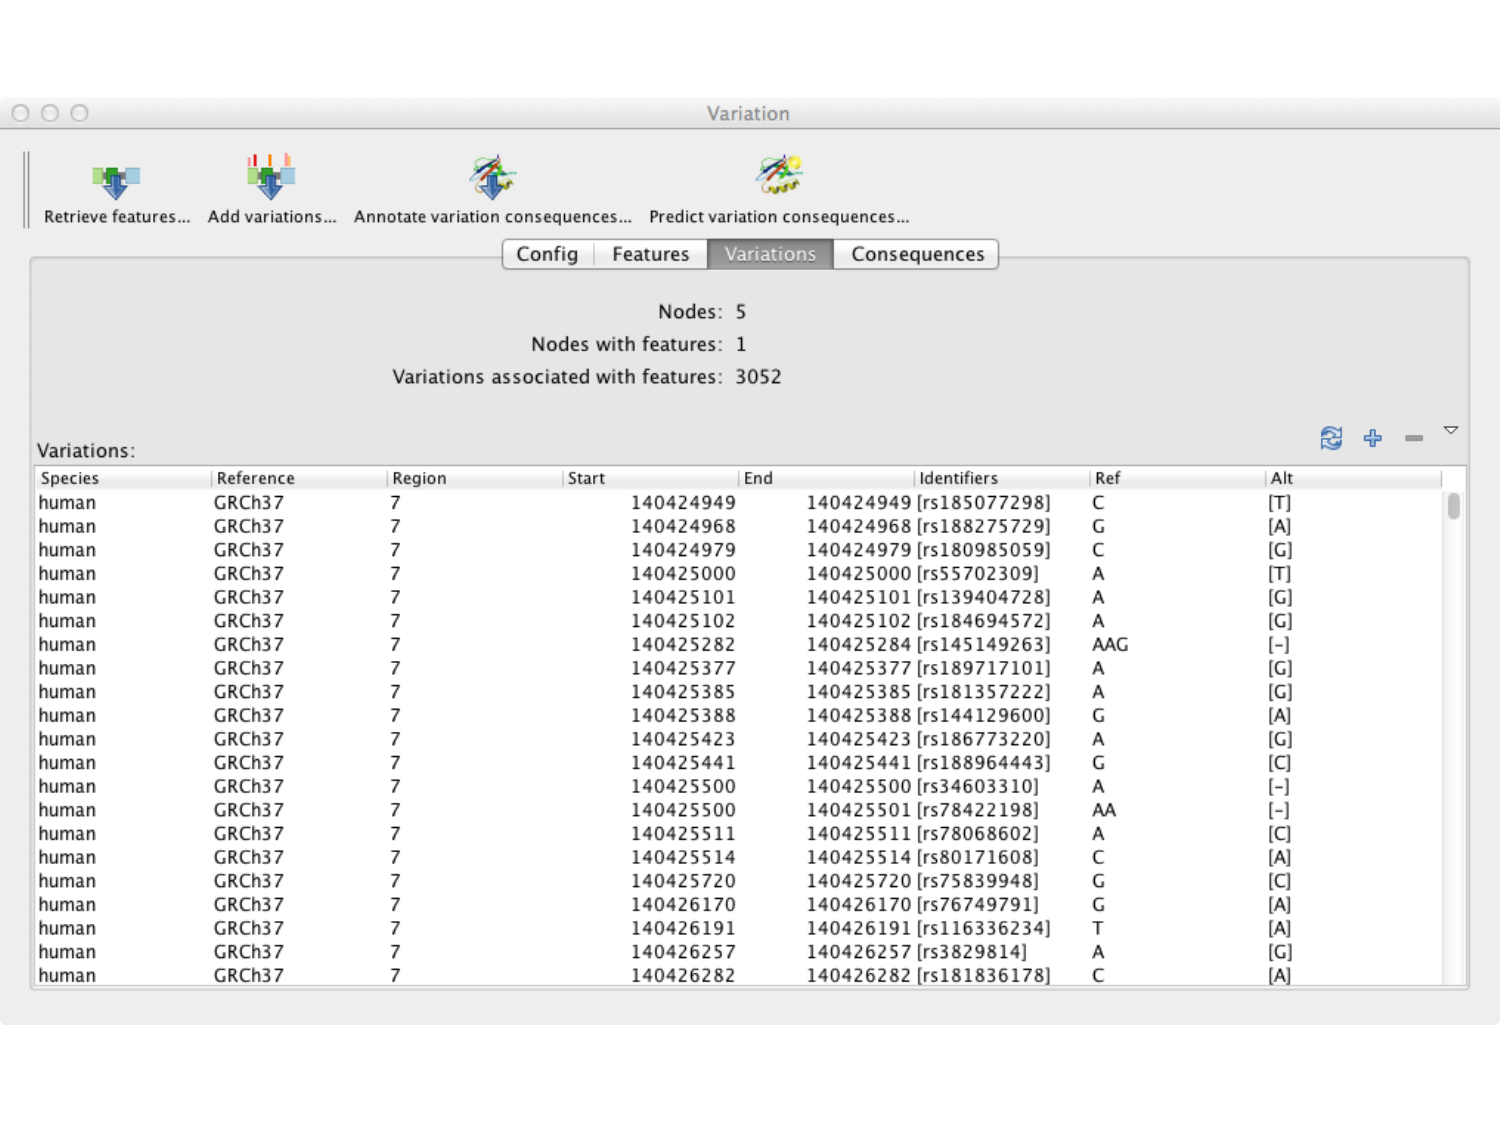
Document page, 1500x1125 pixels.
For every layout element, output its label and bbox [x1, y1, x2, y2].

picture [0, 97, 1500, 1026]
